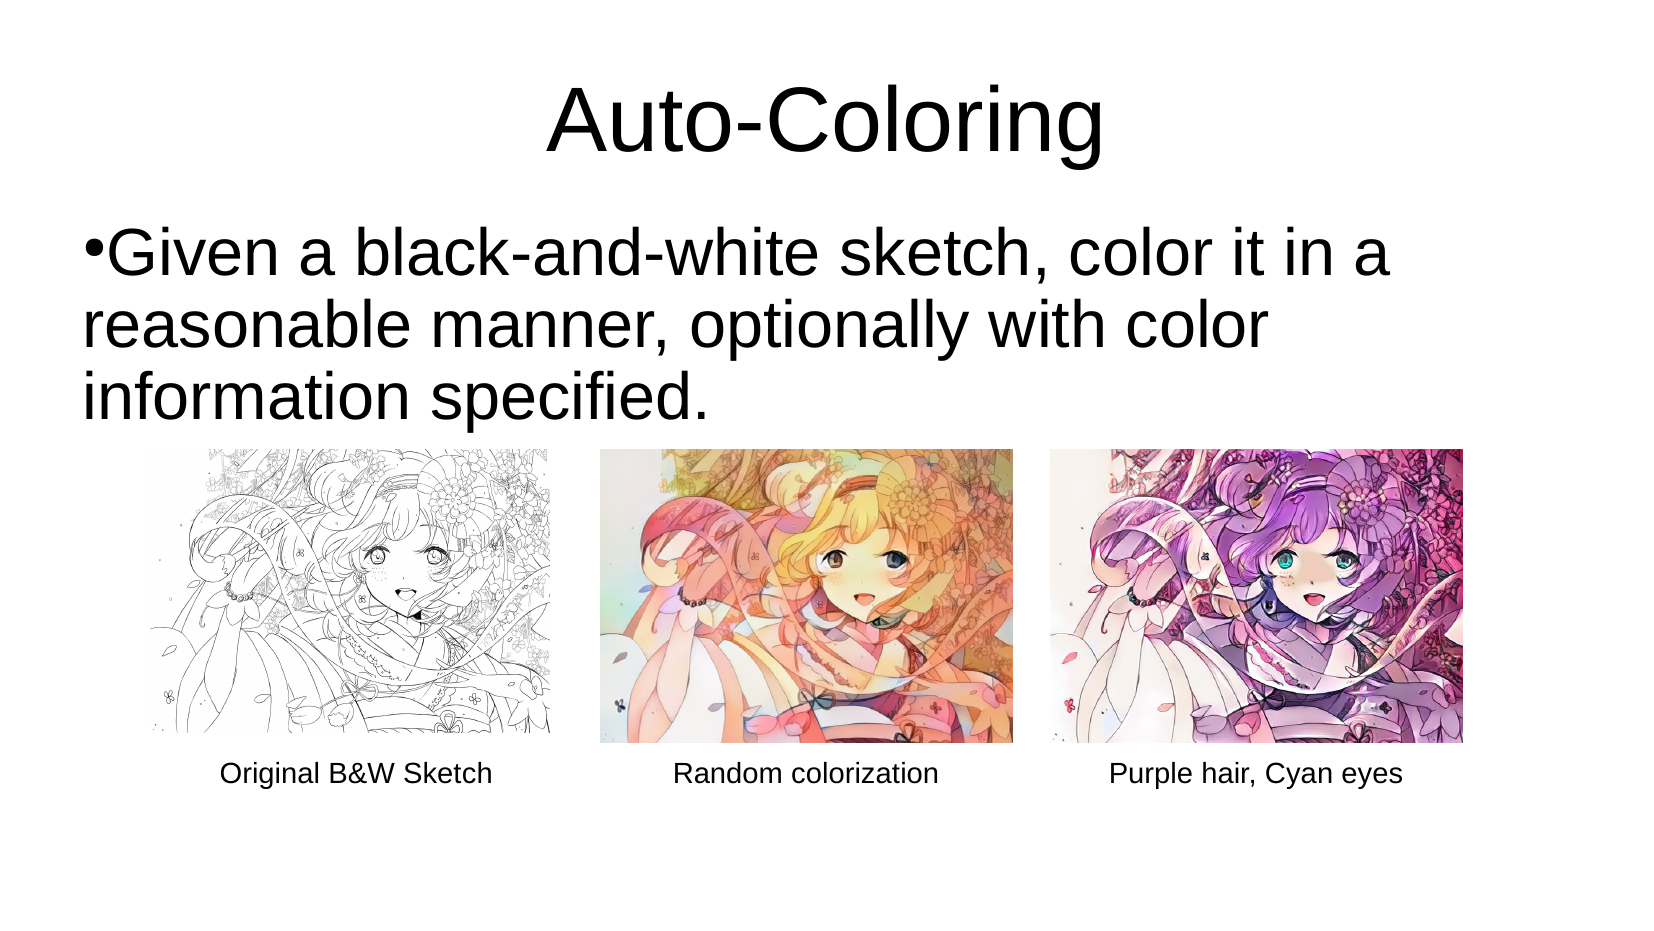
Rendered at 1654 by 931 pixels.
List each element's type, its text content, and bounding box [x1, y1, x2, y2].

picture [600, 449, 1013, 743]
picture [150, 449, 550, 733]
title Auto-Coloring [82, 37, 1571, 193]
list Given a black-and-white sketch, color it in a reasonable manner, optionally with color information specified. [82, 217, 1571, 451]
picture [1050, 449, 1463, 743]
text_box Random colorization [637, 750, 976, 798]
text_box Purple hair, Cyan eyes [1087, 750, 1426, 798]
text_box Original B&W Sketch [187, 750, 526, 798]
